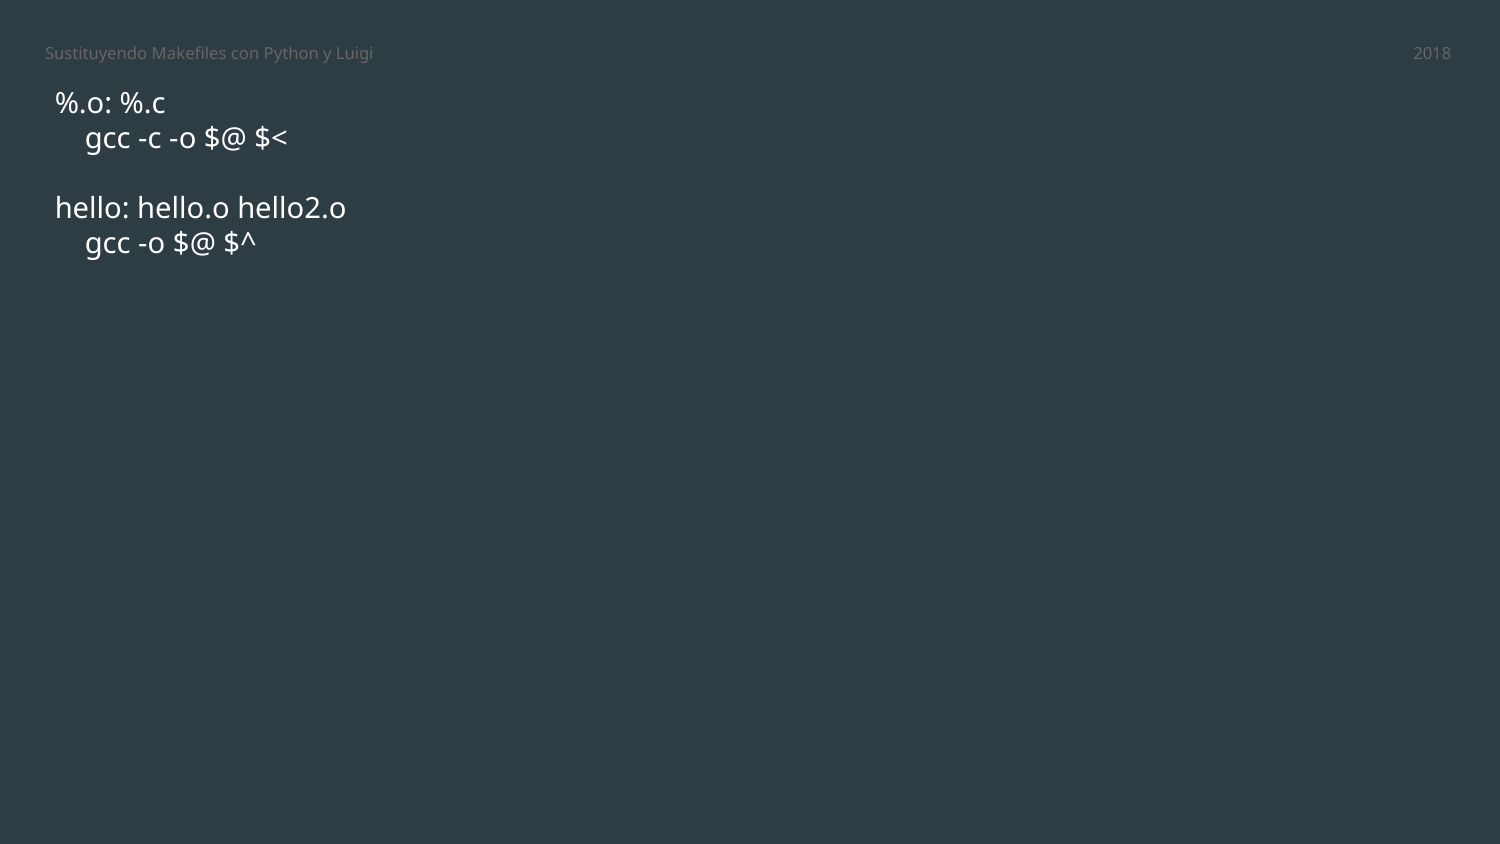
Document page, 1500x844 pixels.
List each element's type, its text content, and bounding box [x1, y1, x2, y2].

list %.o: %.c gcc -c -o $@ $< hello: hello.o hello2.o gcc -o $@ $^ [39, 69, 551, 562]
